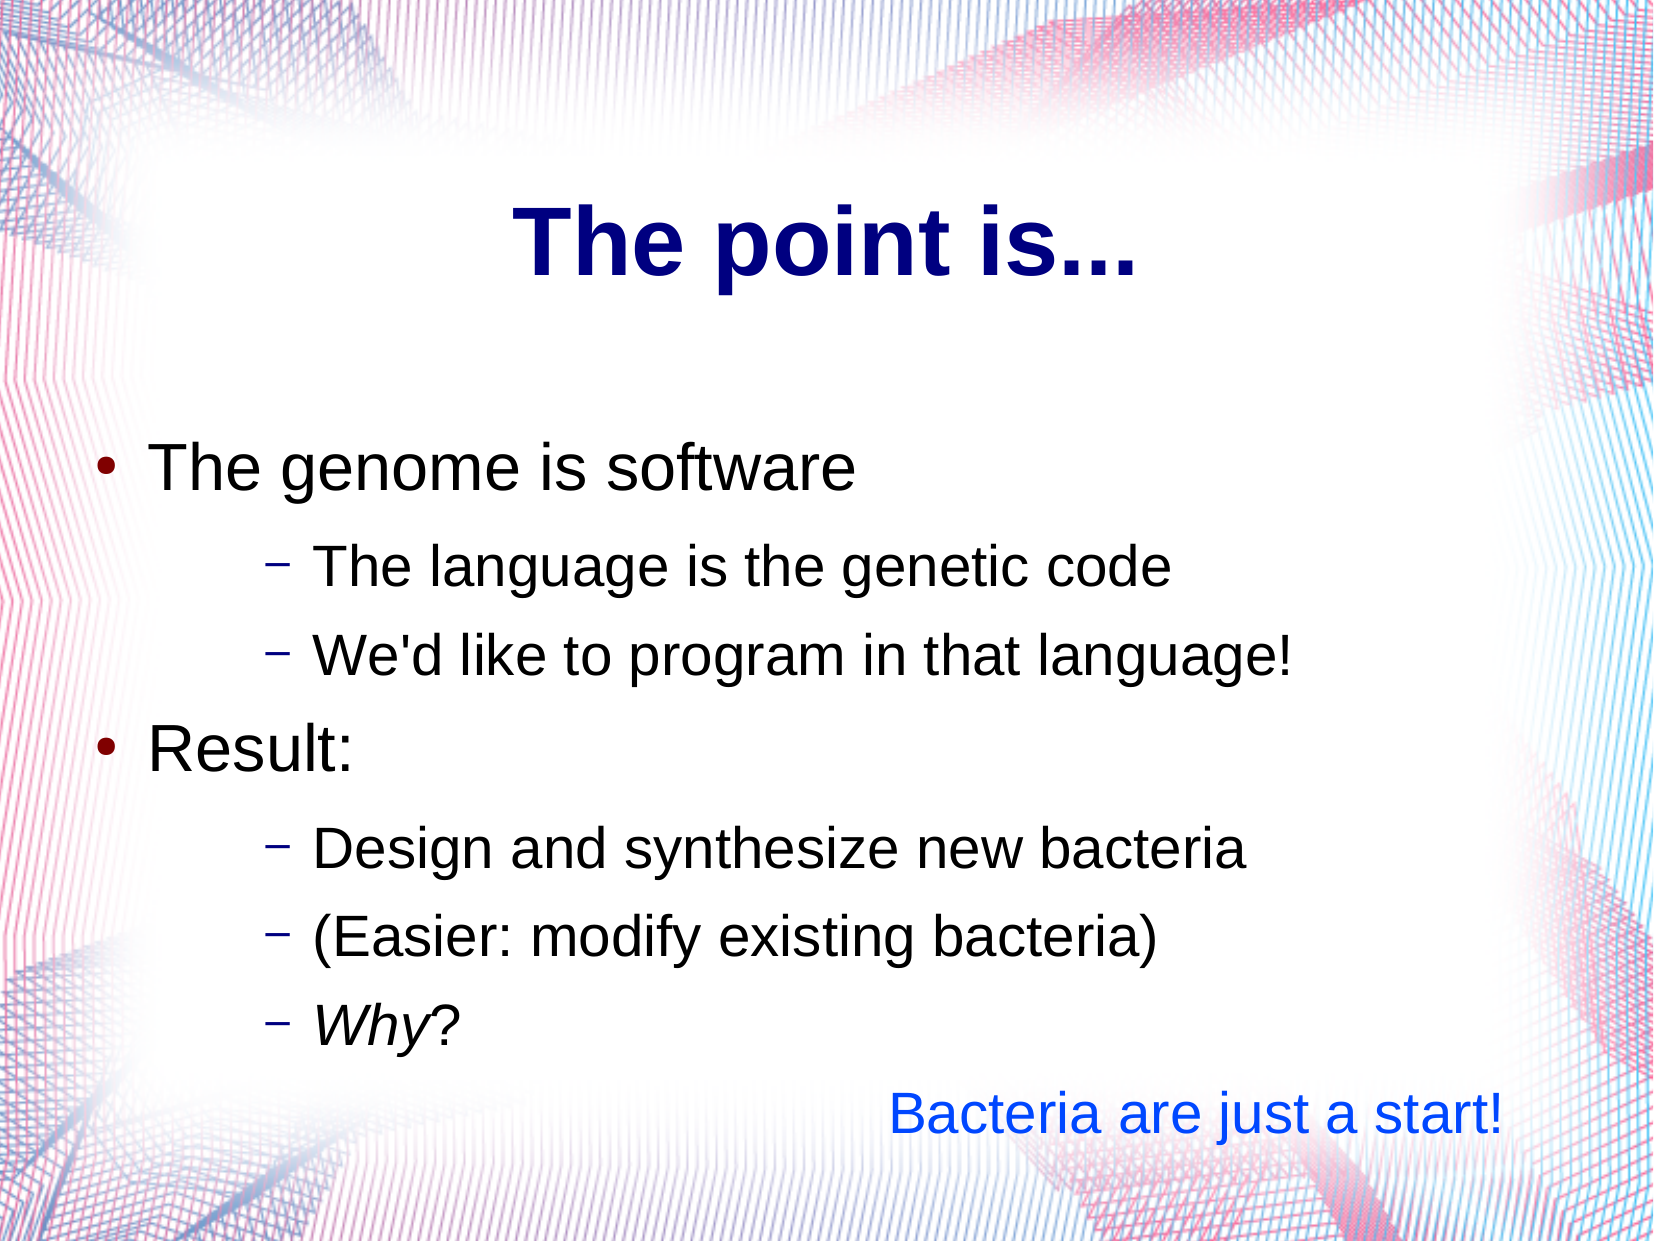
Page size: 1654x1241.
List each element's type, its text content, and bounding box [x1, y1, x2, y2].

picture [0, 0, 1654, 1241]
title The point is... [82, 137, 1571, 346]
text_box [767, 620, 797, 692]
list The genome is software The language is the genetic code We'd like to program in that language! Result: Design and synthesize new bacteria (Easier: modify existing bacteria) Why? Bacteria are just a start! [76, 429, 1506, 1146]
